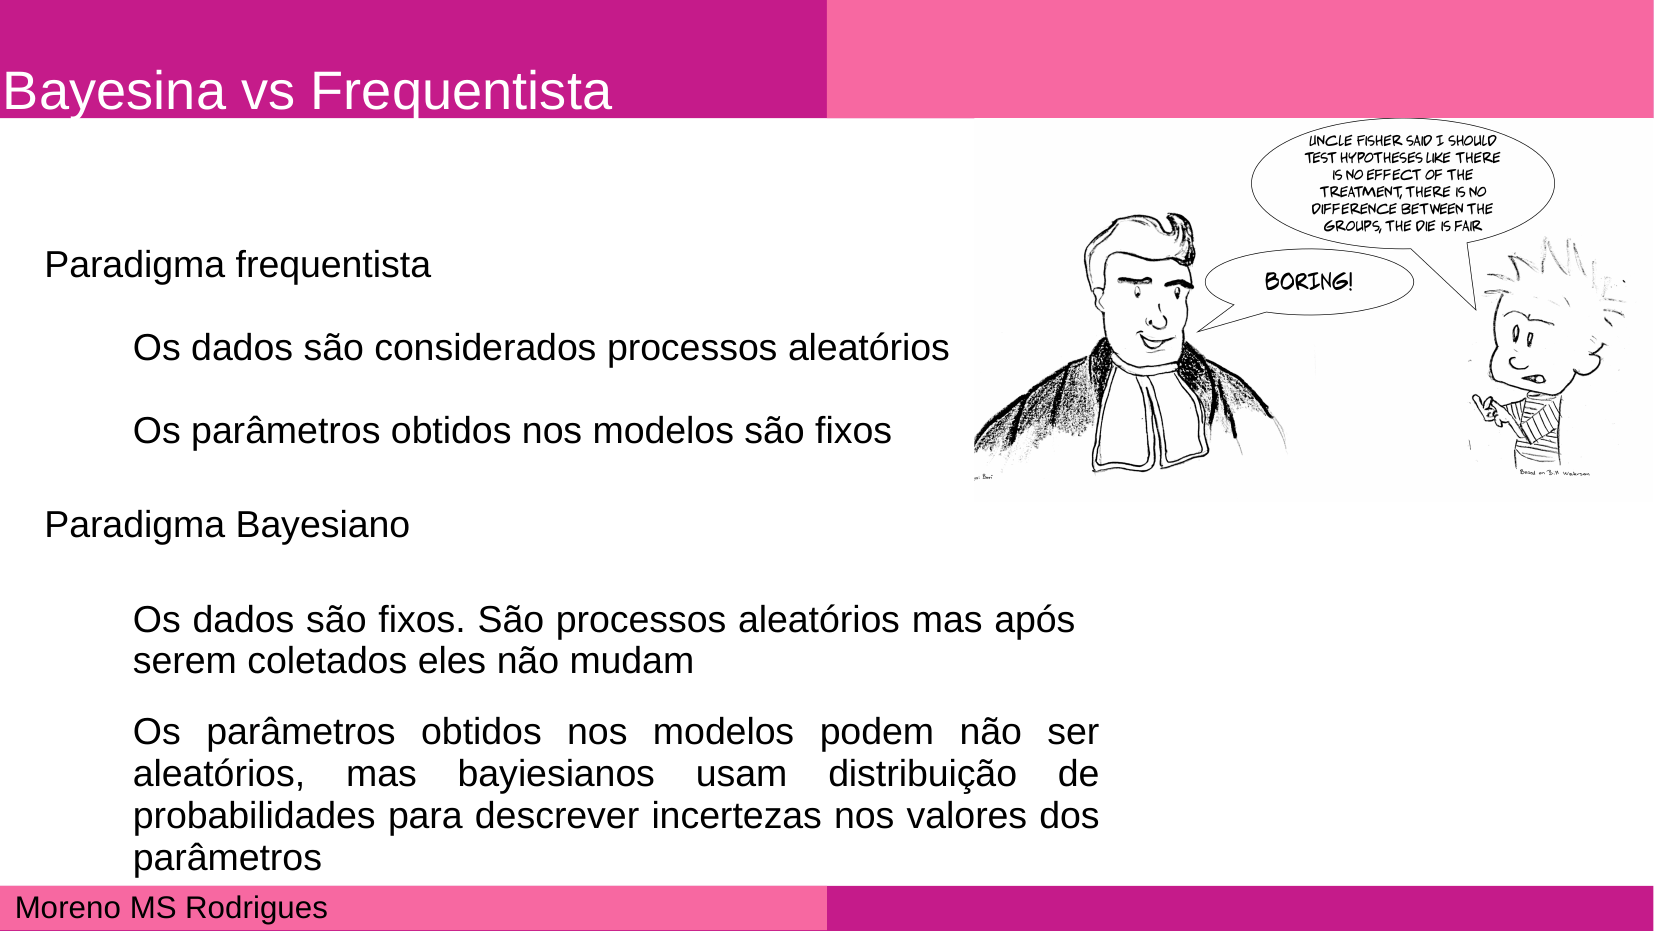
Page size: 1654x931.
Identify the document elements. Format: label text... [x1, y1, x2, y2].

text_box Os dados são considerados processos aleatórios [118, 318, 974, 378]
picture [974, 118, 1654, 503]
text_box Moreno MS Rodrigues [0, 882, 404, 931]
text_box [0, 0, 1654, 119]
text_box Os dados são fixos. São processos aleatórios mas após serem coletados eles não mudam [118, 590, 1123, 690]
text_box Paradigma frequentista [29, 236, 945, 296]
text_box Os parâmetros obtidos nos modelos podem não ser aleatórios, mas bayiesianos usam distribuição de probabilidades para descrever incertezas nos valores dos parâmetros [118, 702, 1123, 886]
text_box Os parâmetros obtidos nos modelos são fixos [118, 401, 974, 459]
text_box [404, 885, 1654, 931]
text_box Bayesina vs Frequentista [0, 53, 827, 190]
text_box Paradigma Bayesiano [29, 496, 945, 556]
